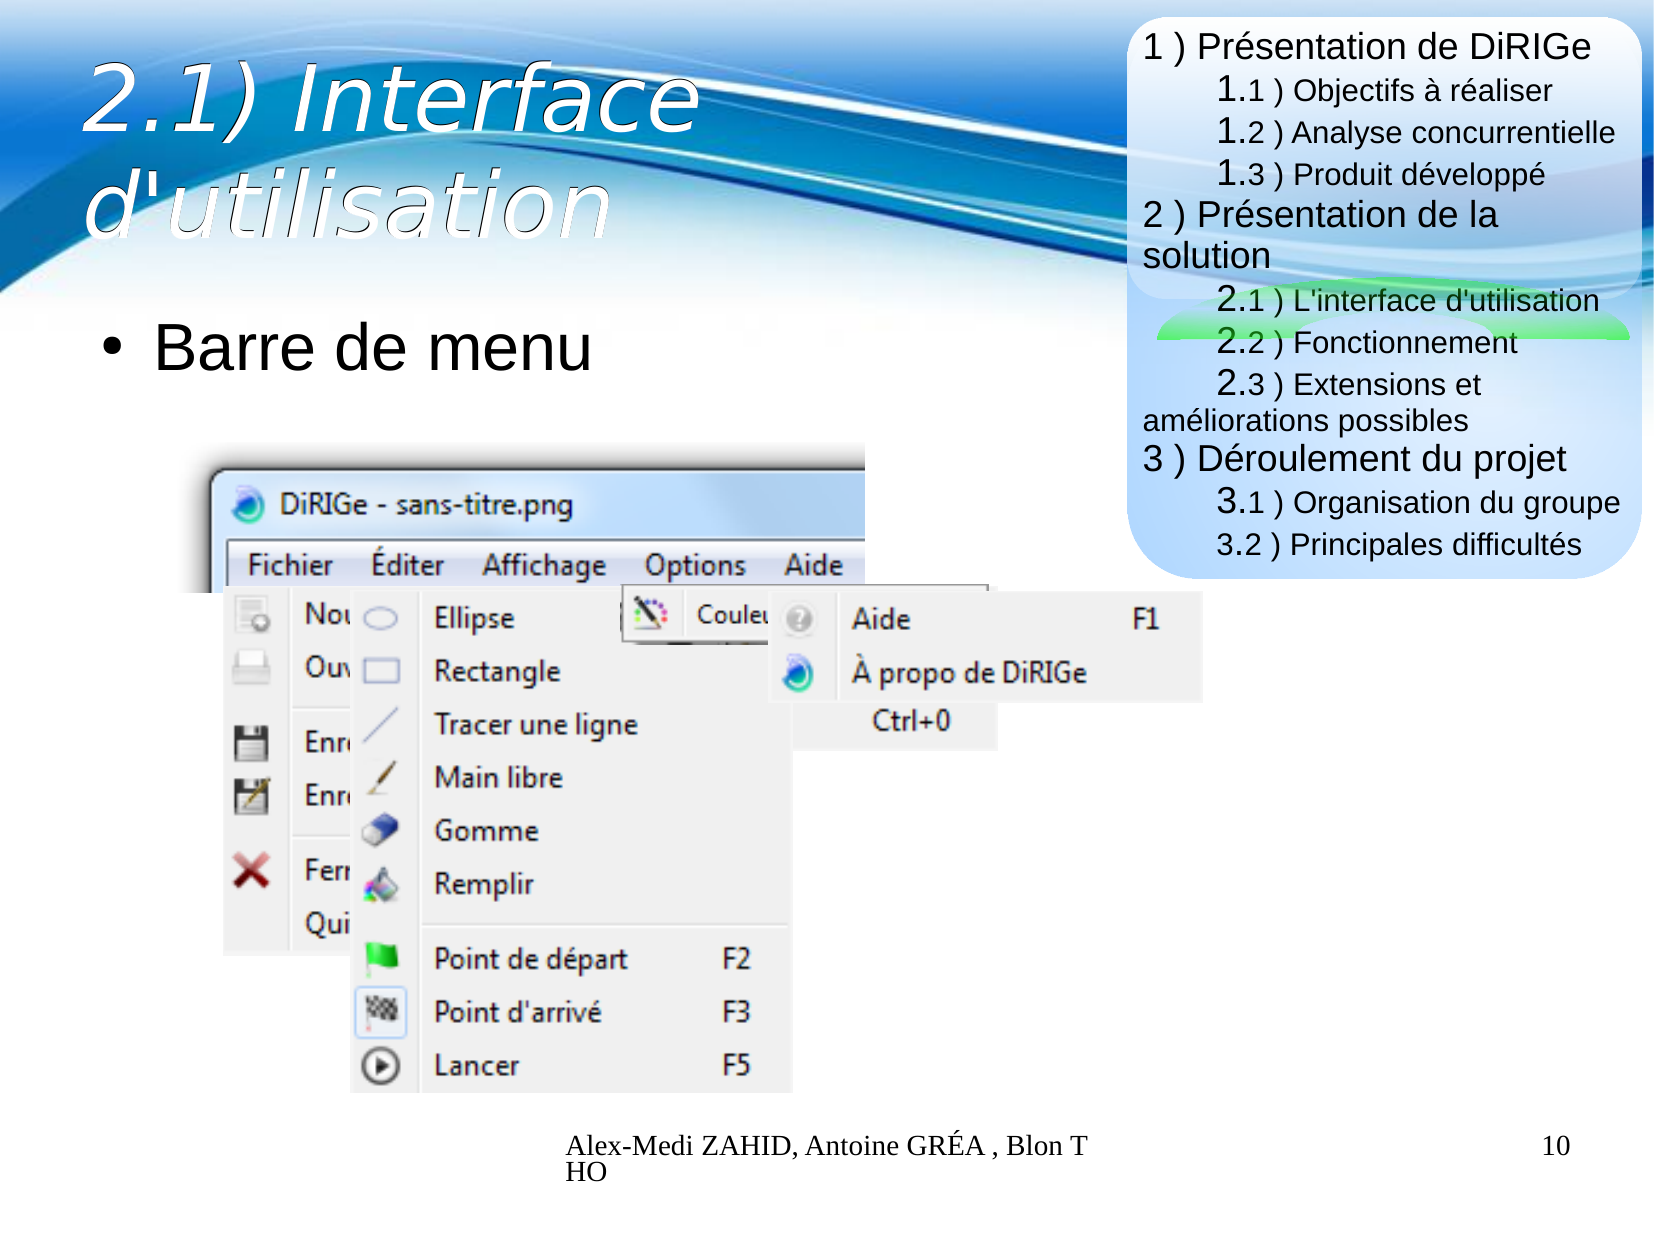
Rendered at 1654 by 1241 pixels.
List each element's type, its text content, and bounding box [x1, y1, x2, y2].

text_box [1250, 289, 1258, 298]
text_box [1509, 333, 1517, 339]
text_box [1486, 291, 1494, 297]
text_box [1373, 288, 1386, 296]
title 2.1) Interface d'utilisation [82, 45, 1152, 261]
picture [0, 0, 1654, 1241]
text_box [1249, 331, 1262, 339]
text_box [1534, 294, 1547, 298]
text_box [1518, 294, 1530, 298]
text_box [1151, 200, 1630, 288]
text_box [1273, 330, 1280, 338]
list Barre de menu [82, 310, 1123, 1093]
text_box Algorithme [1430, 325, 1547, 441]
text_box [1340, 291, 1348, 296]
text_box [1218, 327, 1235, 339]
text_box [1273, 288, 1281, 297]
